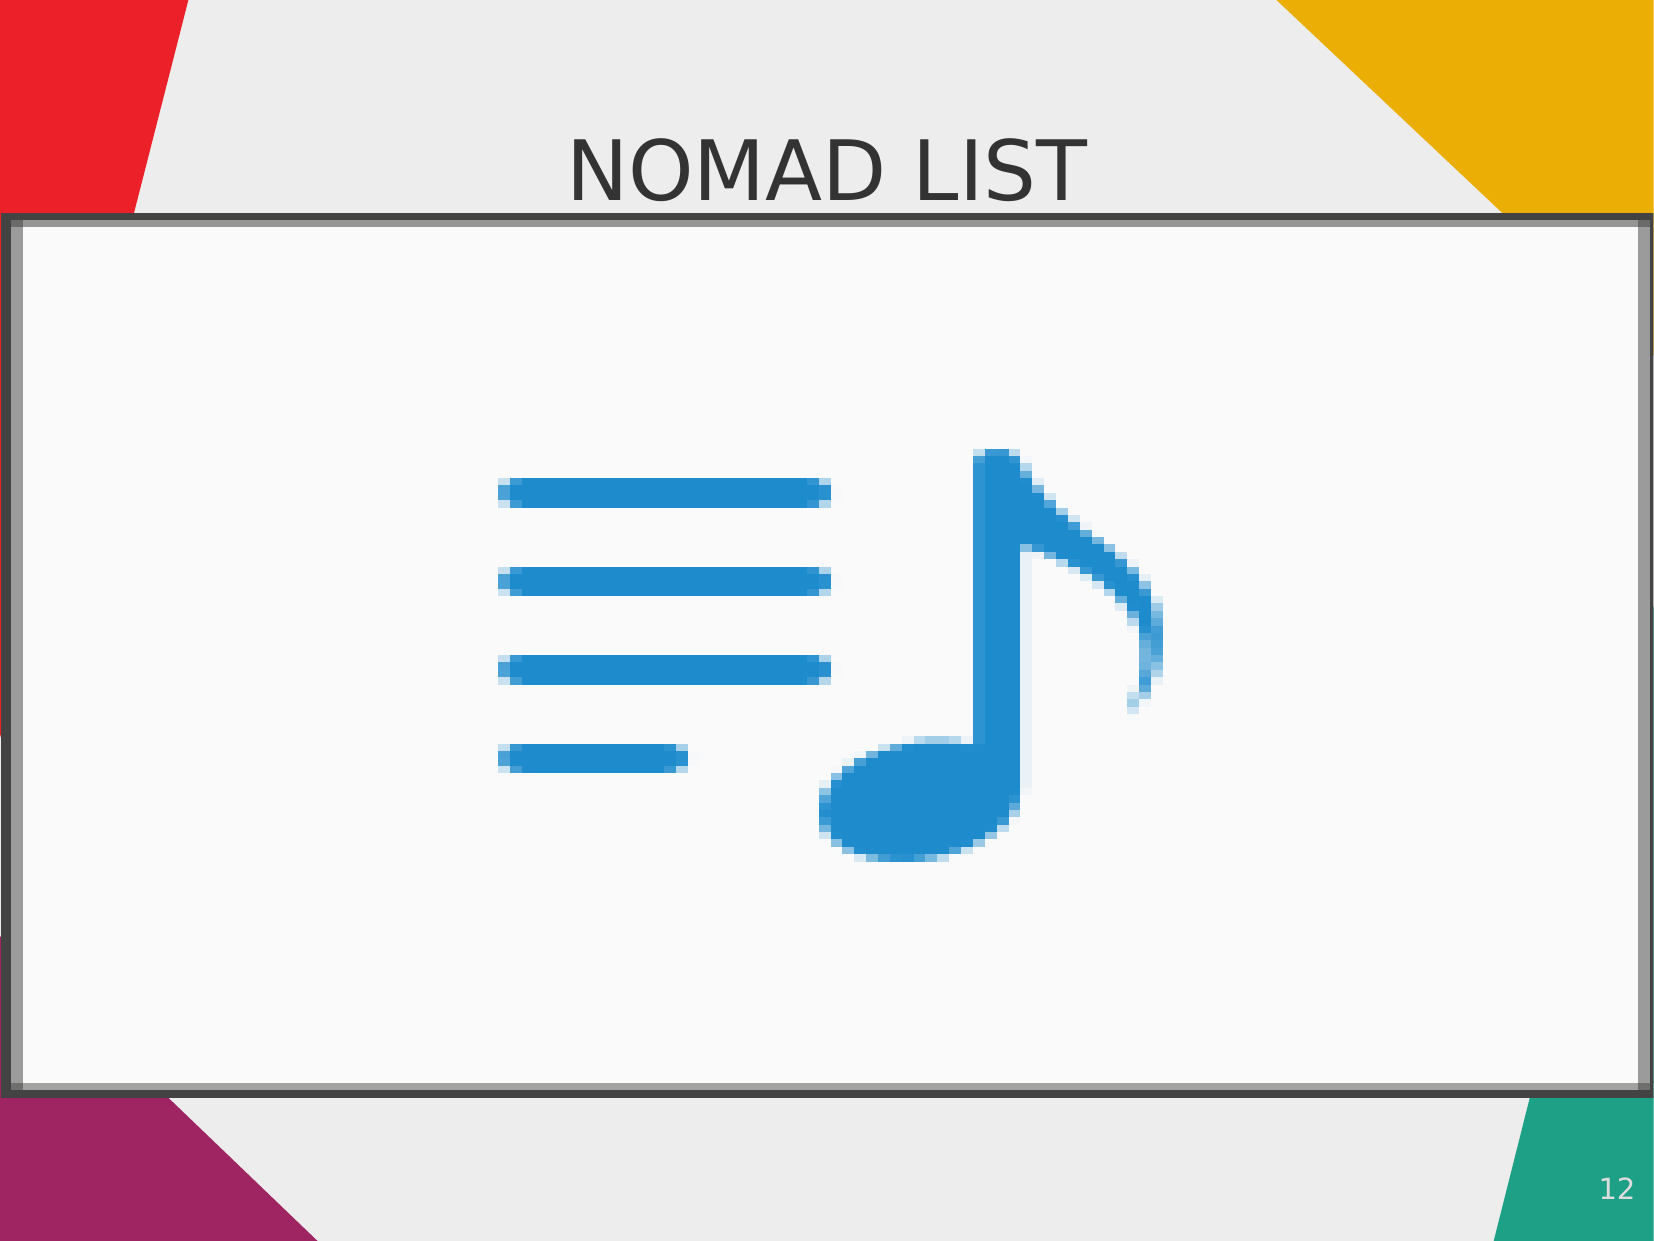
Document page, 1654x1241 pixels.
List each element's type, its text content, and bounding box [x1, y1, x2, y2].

text_box [0, 212, 1654, 1099]
title NOMAD LIST [114, 73, 1539, 212]
